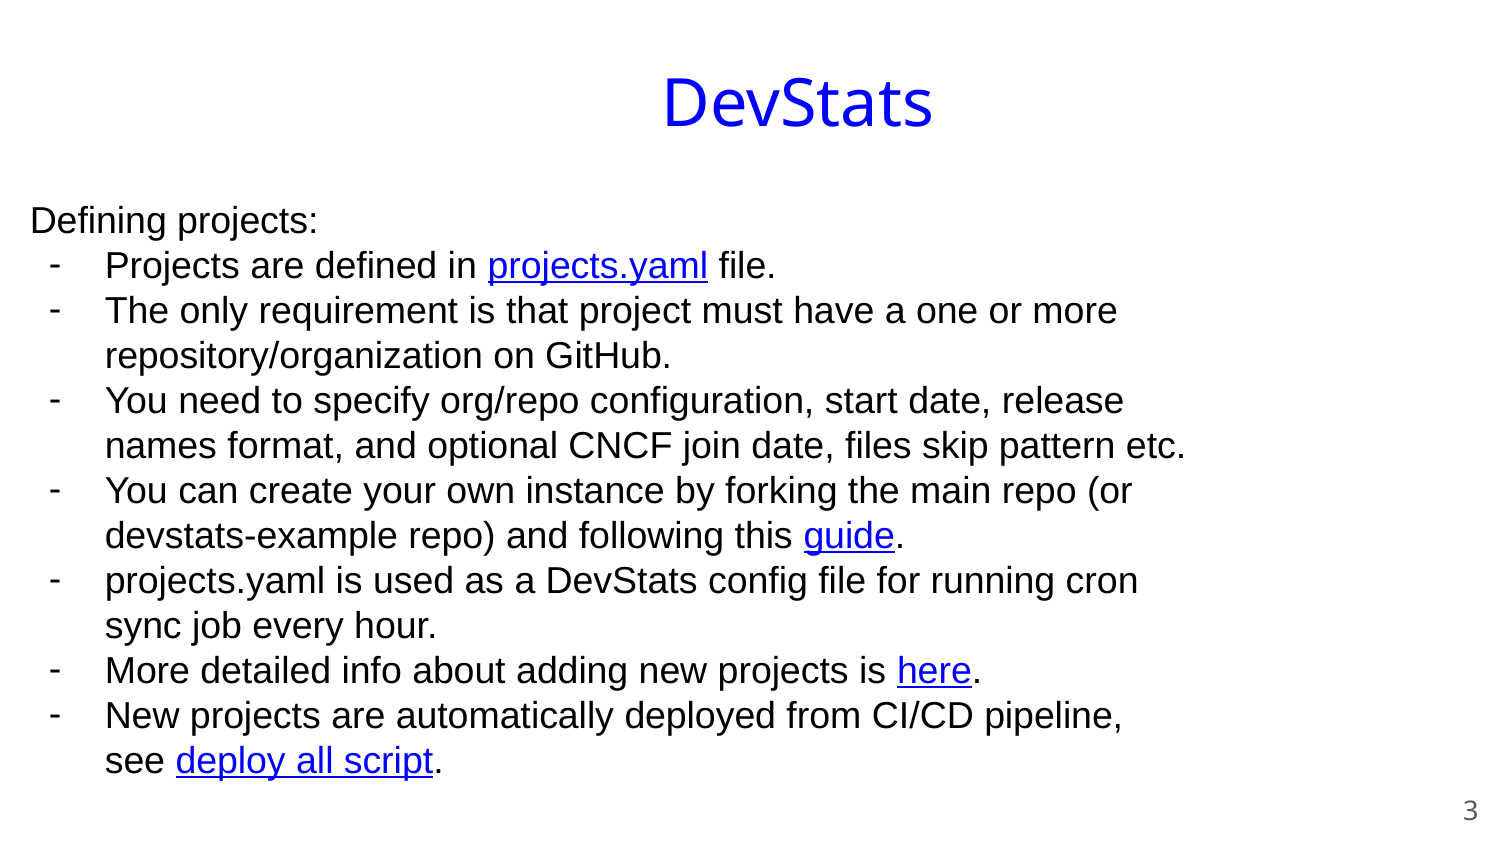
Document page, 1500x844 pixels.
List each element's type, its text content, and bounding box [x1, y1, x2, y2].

title DevStats [646, 41, 1208, 159]
slide_number <number> [1403, 779, 1494, 844]
text_box Defining projects: Projects are defined in projects.yaml file. The only requirement is that project must have a one or more repository/organization on GitHub. You need to specify org/repo configuration, start date, release names format, and optional CNCF join date, files skip pattern etc. You can create your own instance by forking the main repo (or devstats-example repo) and following this guide. projects.yaml is used as a DevStats config file for running cron sync job every hour. More detailed info about adding new projects is here. New projects are automatically deployed from CI/CD pipeline, see deploy all script. [14, 181, 1208, 780]
